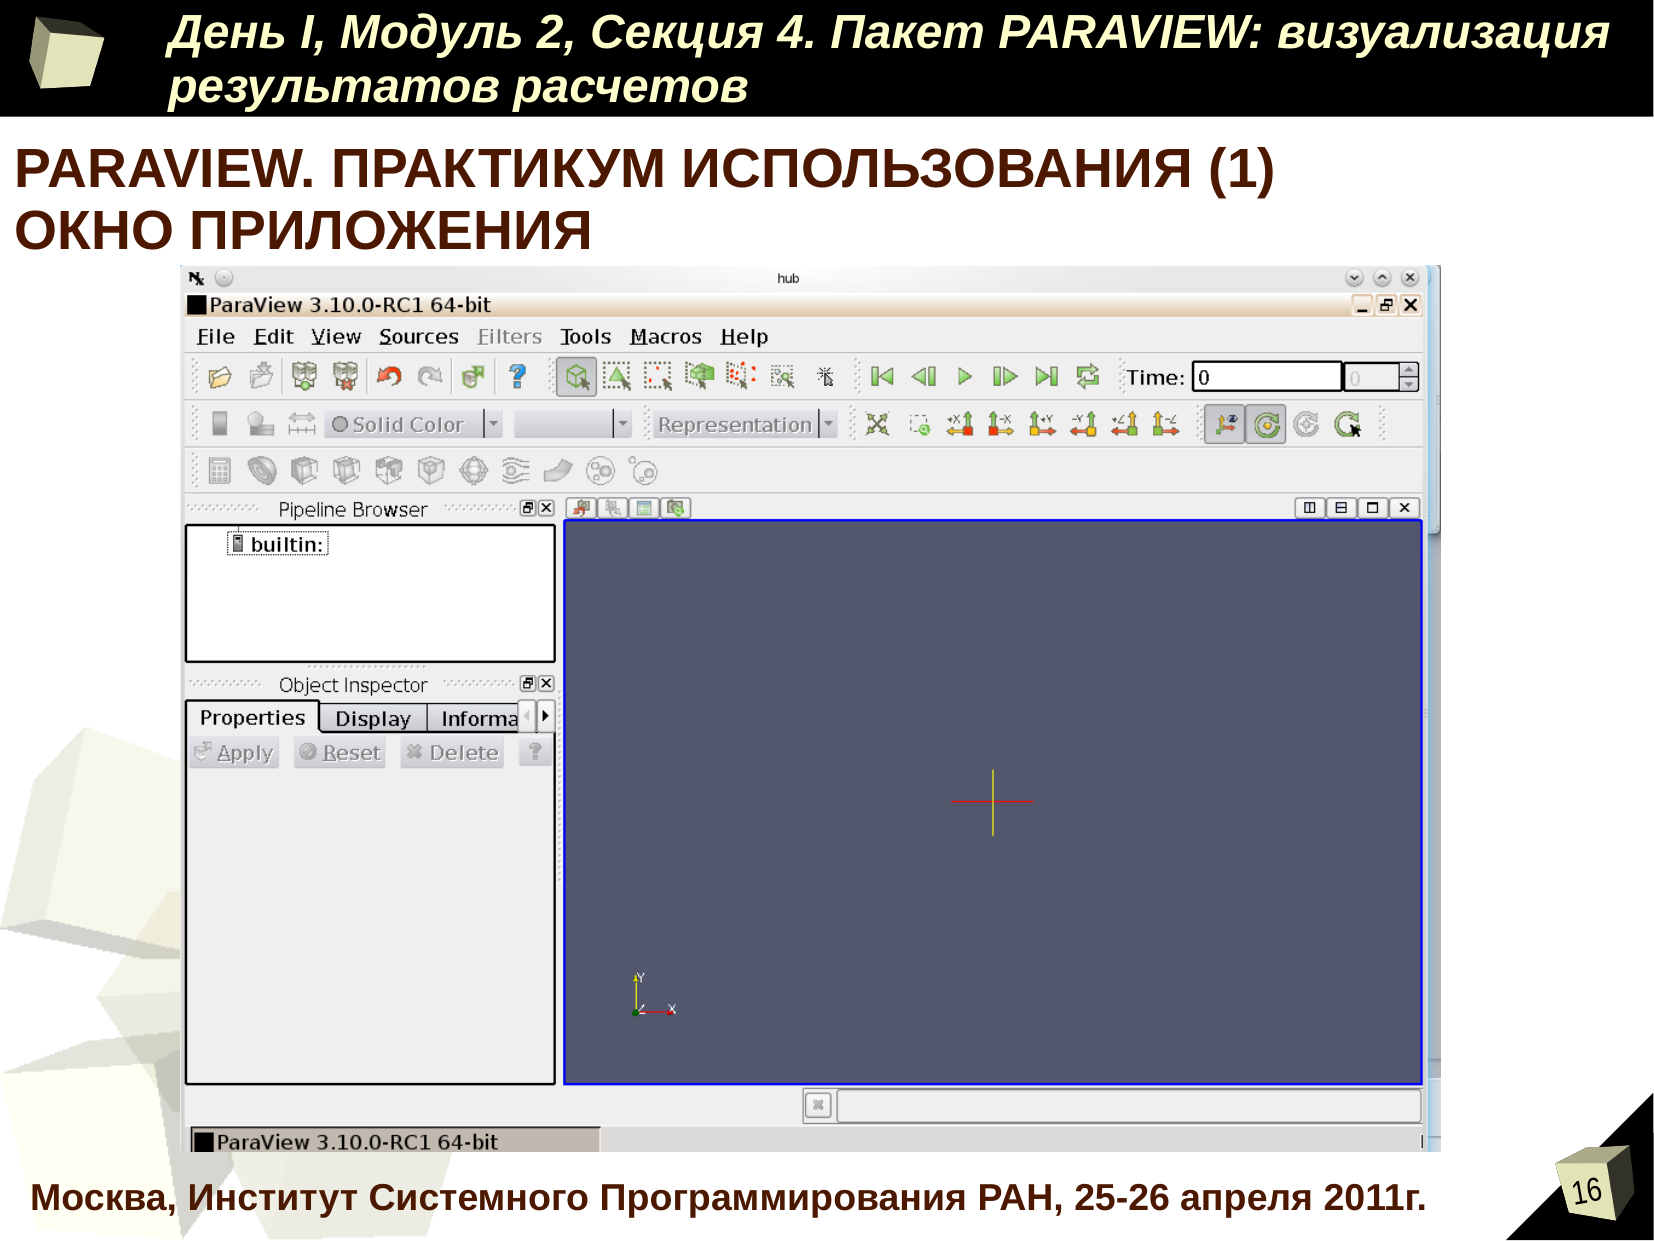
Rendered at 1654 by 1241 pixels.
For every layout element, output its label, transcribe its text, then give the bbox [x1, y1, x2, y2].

picture [0, 265, 1441, 1241]
picture [464, 1193, 472, 1198]
text_box PARAVIEW. ПРАКТИКУМ ИСПОЛЬЗОВАНИЯ (1) ОКНО ПРИЛОЖЕНИЯ [0, 130, 1654, 269]
